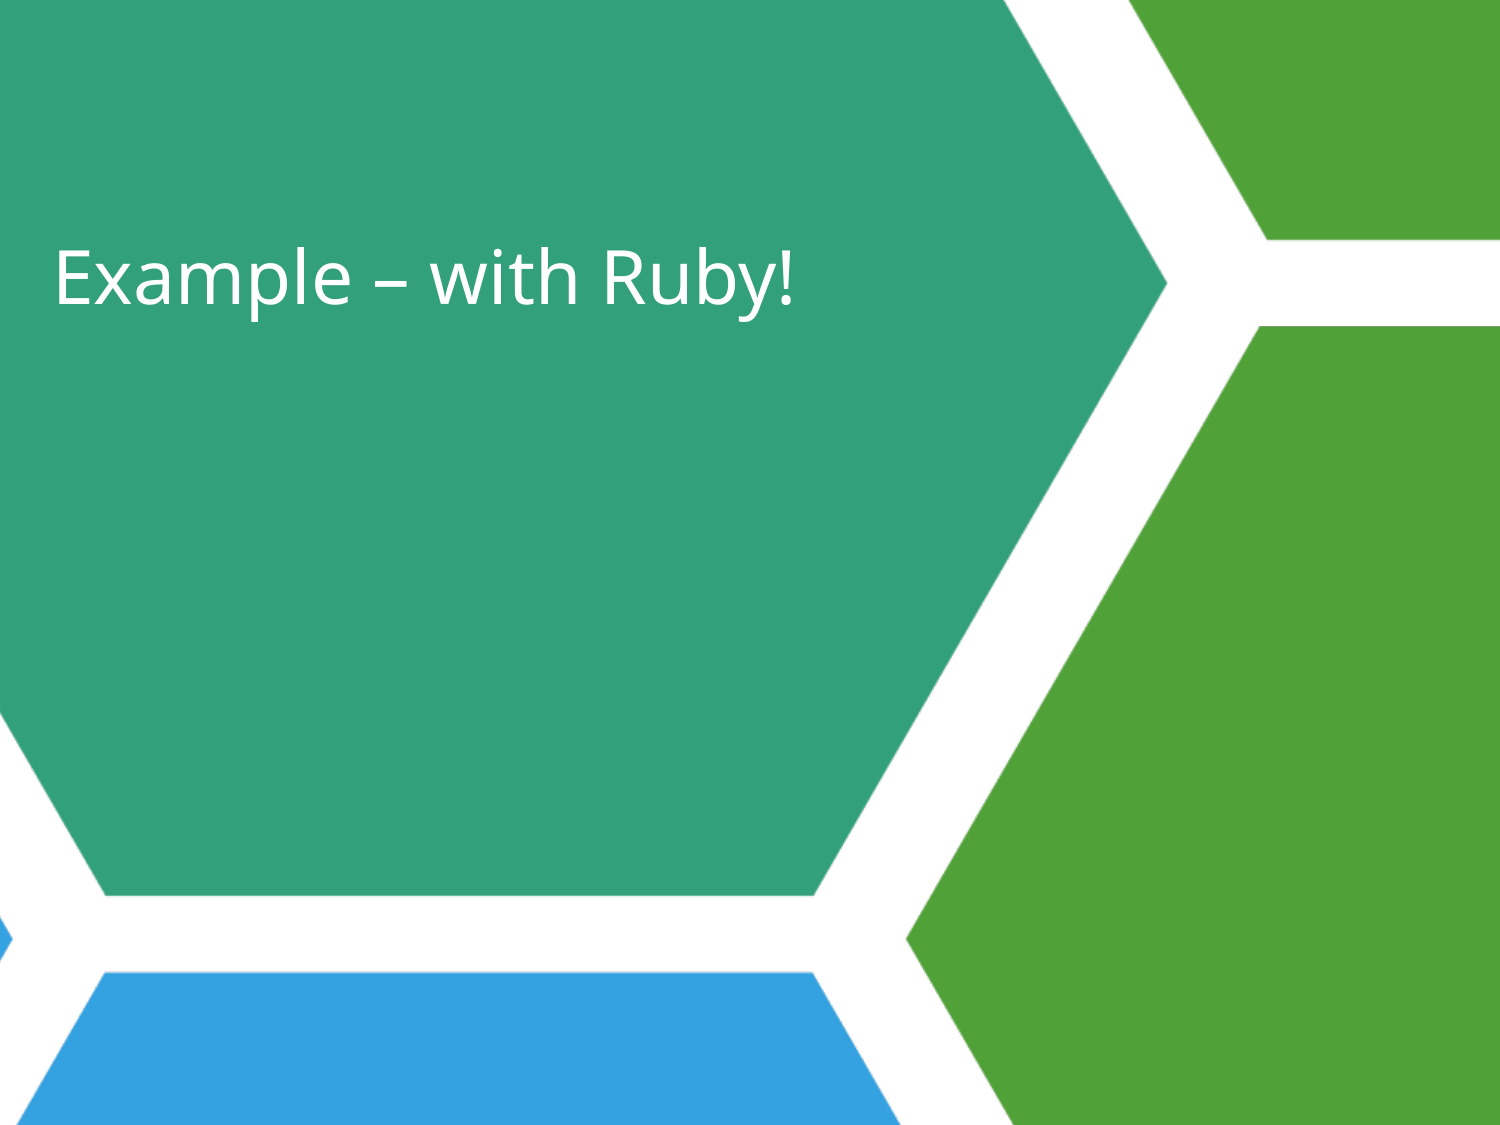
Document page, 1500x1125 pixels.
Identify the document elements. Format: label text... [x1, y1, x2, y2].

text_box Example – with Ruby! [52, 147, 1099, 401]
picture [0, 0, 1500, 1125]
